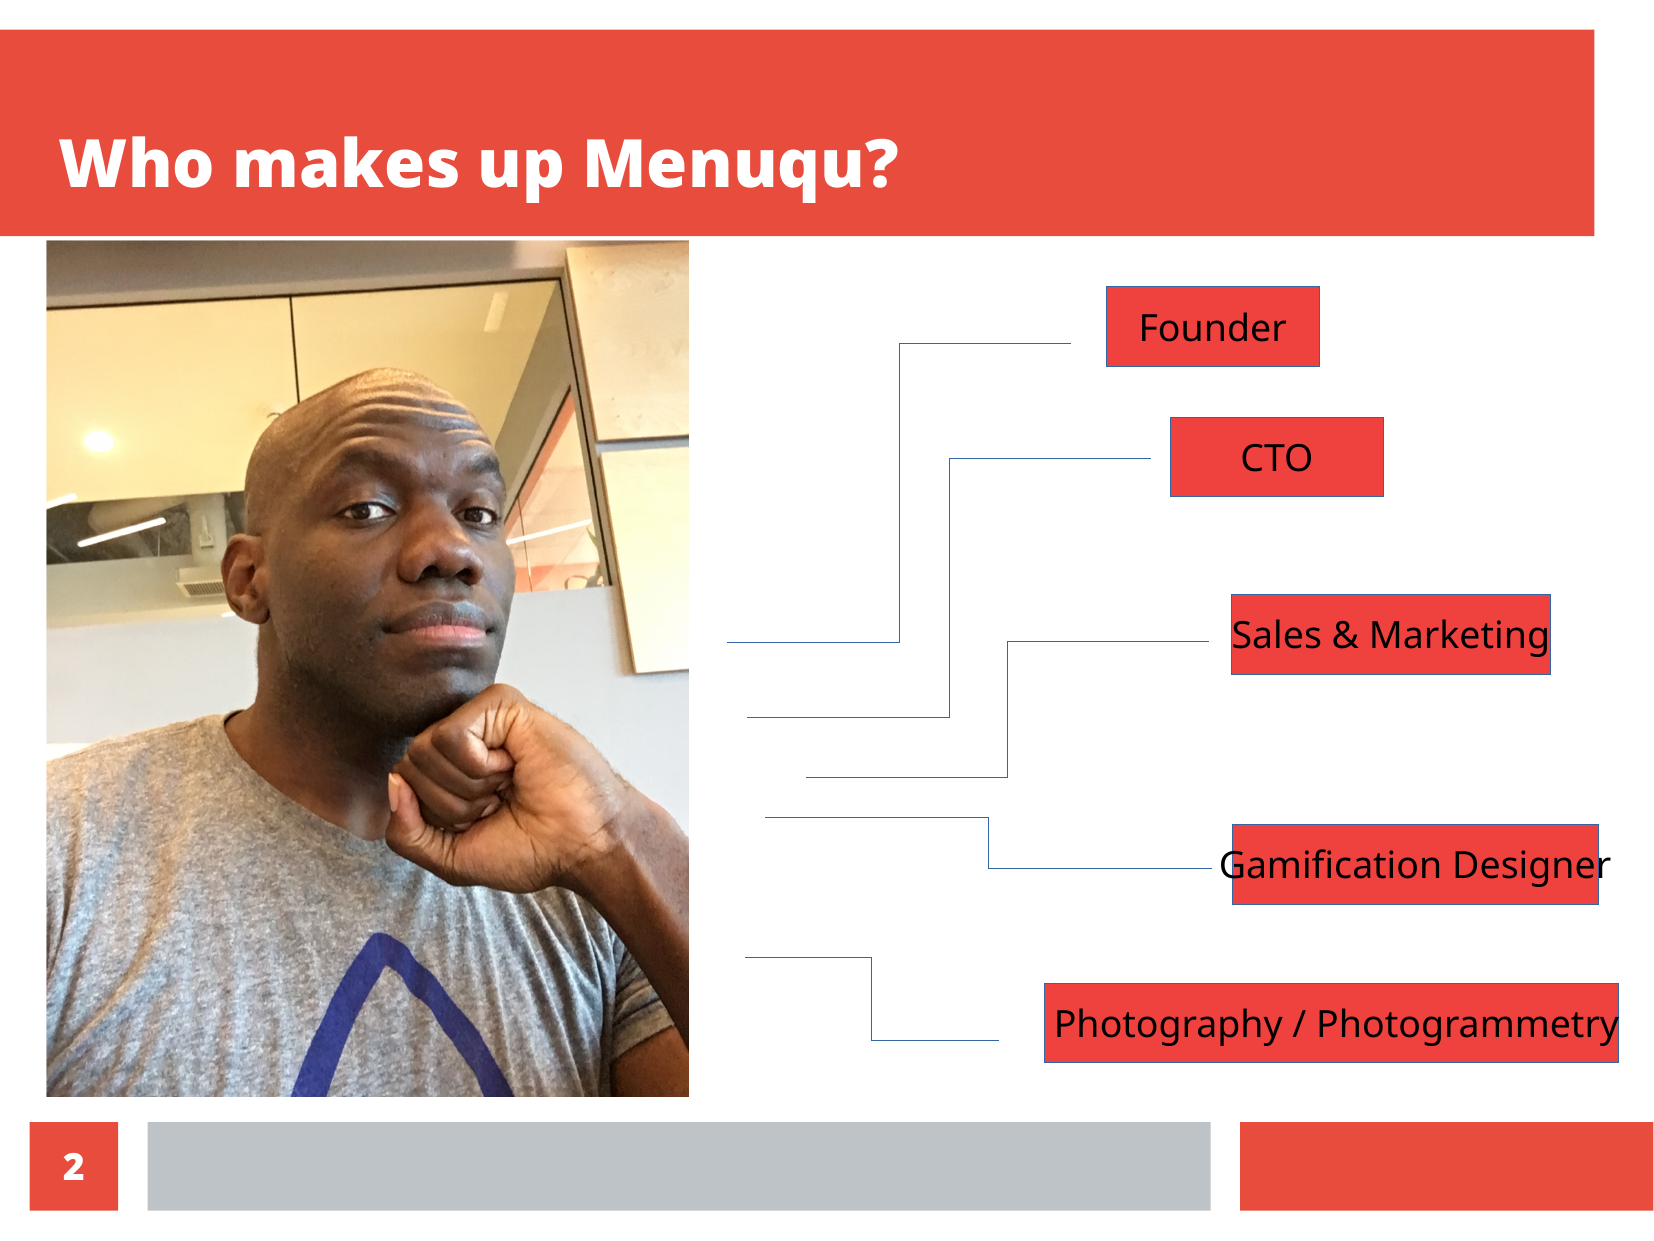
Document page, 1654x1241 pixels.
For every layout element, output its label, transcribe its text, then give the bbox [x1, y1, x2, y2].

title Who makes up Menuqu? [59, 59, 1595, 207]
text_box Founder [1106, 286, 1320, 367]
picture [46, 240, 689, 1097]
text_box Sales & Marketing [1231, 594, 1551, 675]
text_box Gamification Designer [1232, 824, 1599, 905]
text_box CTO [1170, 417, 1384, 497]
text_box Photography / Photogrammetry [1044, 983, 1619, 1063]
